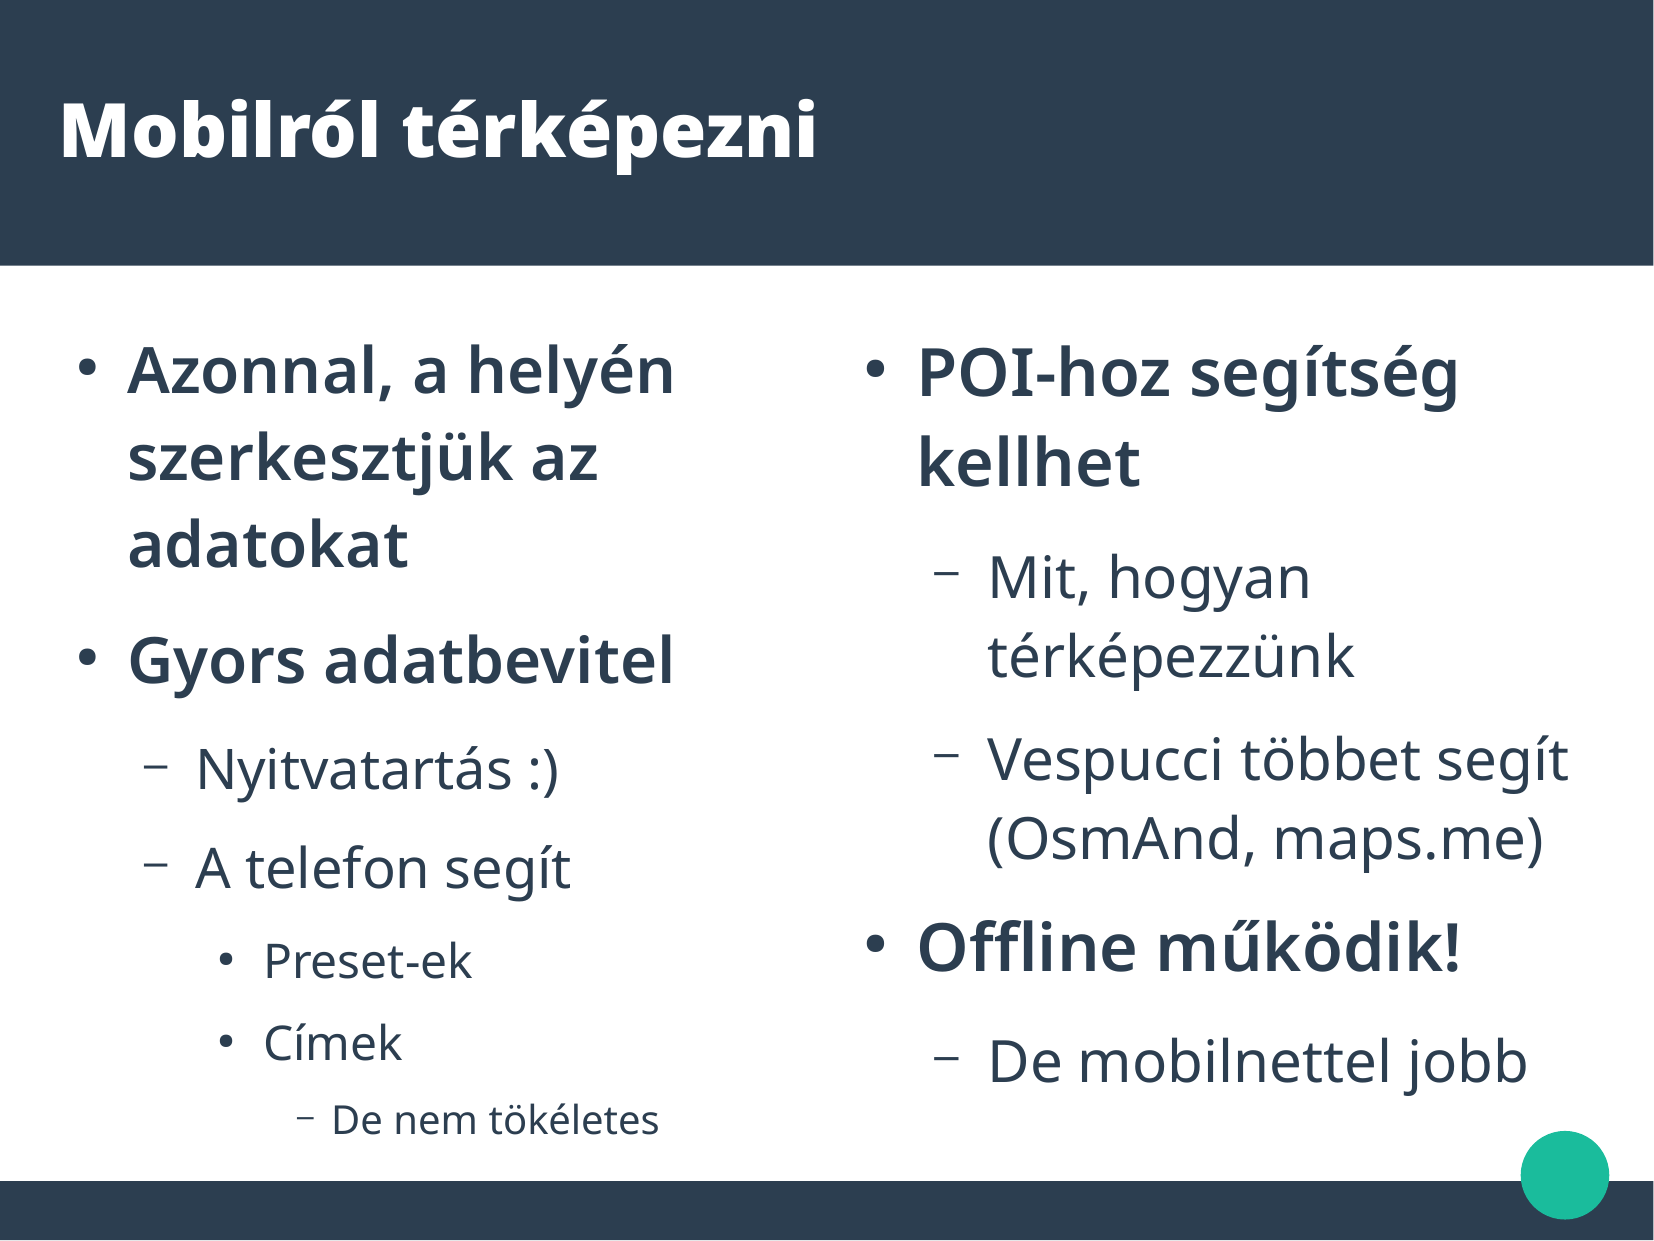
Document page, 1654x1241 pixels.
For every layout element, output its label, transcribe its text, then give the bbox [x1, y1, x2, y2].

list POI-hoz segítség kellhet Mit, hogyan térképezzünk Vespucci többet segít (OsmAnd, maps.me) Offline működik! De mobilnettel jobb [845, 324, 1596, 1152]
title Mobilról térképezni [59, 49, 1595, 207]
list Azonnal, a helyén szerkesztjük az adatokat Gyors adatbevitel Nyitvatartás :) A telefon segít Preset-ek Címek De nem tökéletes [59, 324, 809, 1152]
